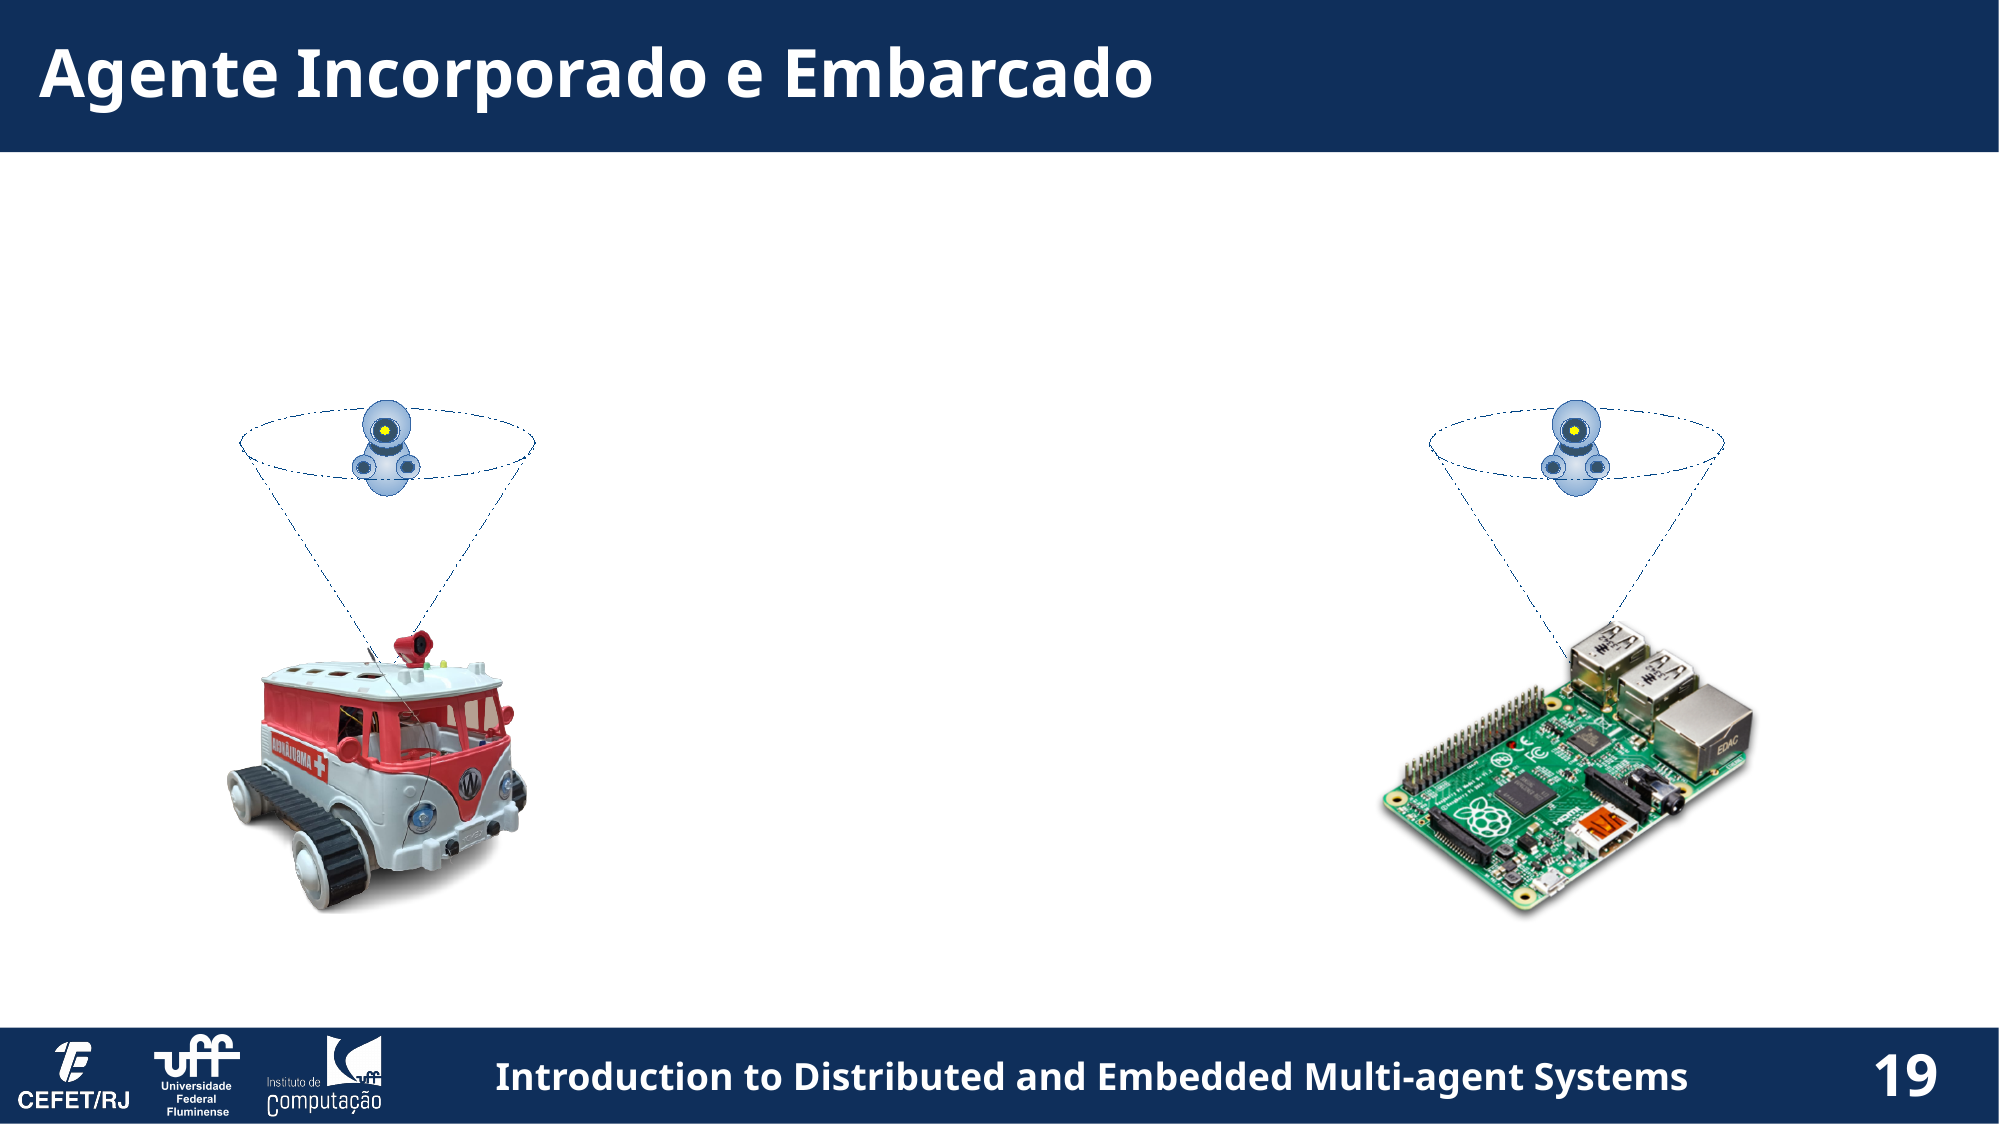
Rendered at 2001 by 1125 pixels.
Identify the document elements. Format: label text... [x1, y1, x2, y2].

picture [265, 1033, 383, 1117]
picture [153, 1033, 241, 1121]
text_box Agente Incorporado e Embarcado [25, 23, 1999, 119]
picture [18, 1021, 129, 1125]
text_box [1541, 400, 1610, 497]
picture [222, 628, 532, 915]
picture [1367, 621, 1766, 928]
text_box [352, 400, 421, 497]
